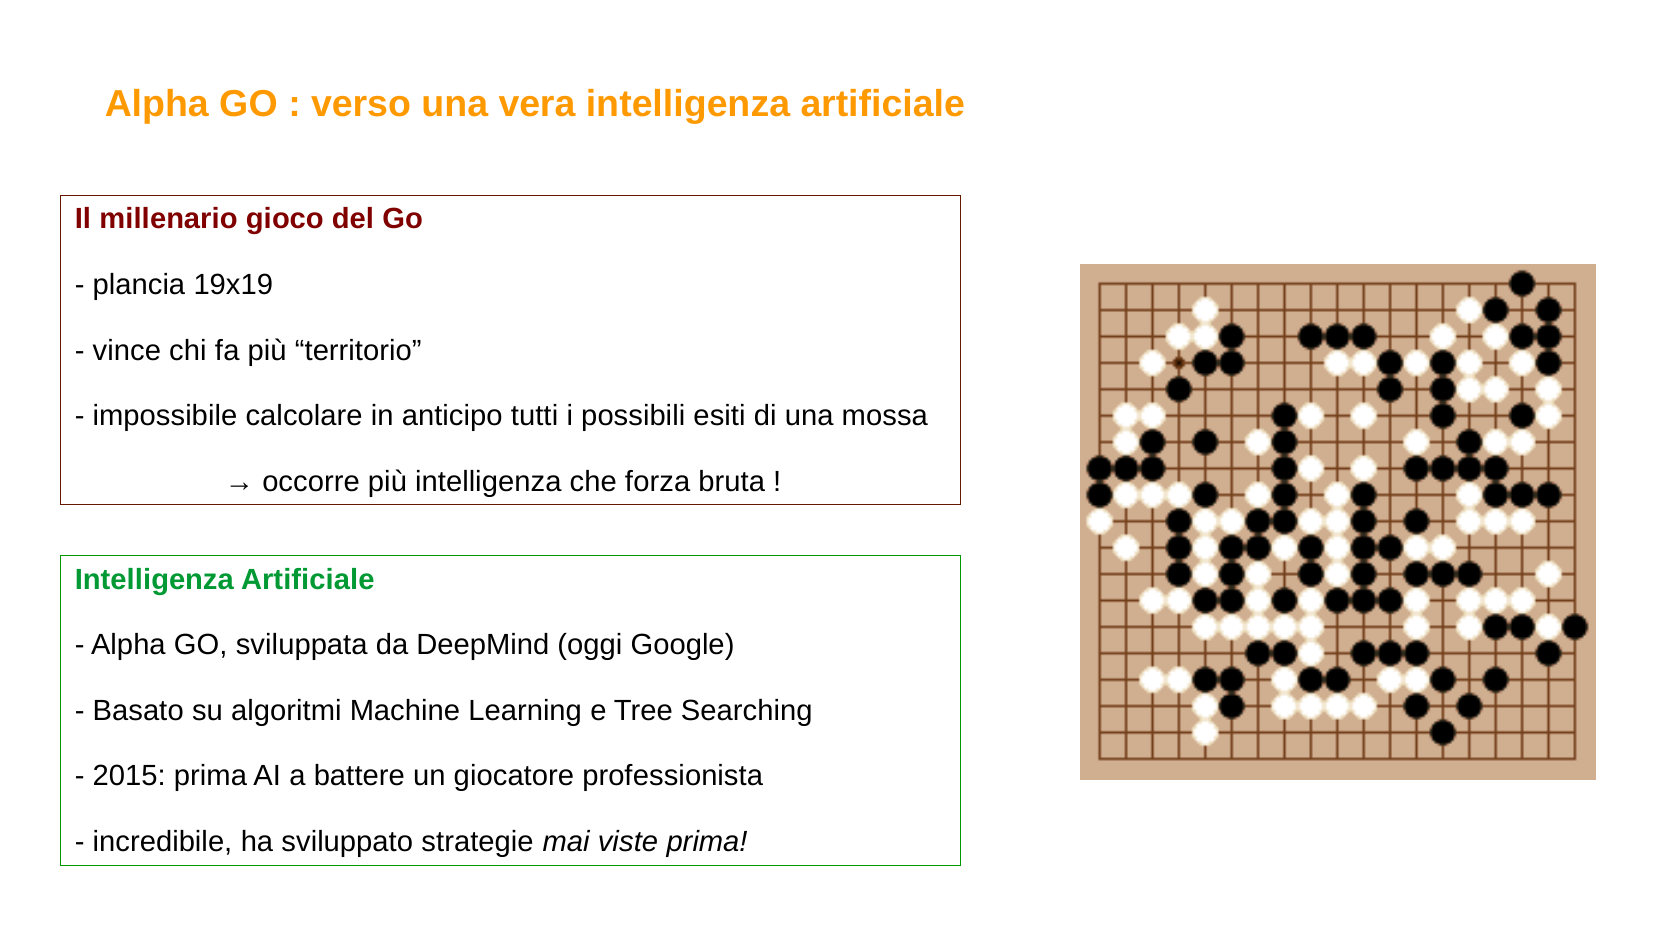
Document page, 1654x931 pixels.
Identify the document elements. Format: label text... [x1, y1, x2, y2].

picture [1080, 264, 1596, 781]
text_box Alpha GO : verso una vera intelligenza artificiale [90, 75, 1051, 132]
text_box Intelligenza Artificiale - Alpha GO, sviluppata da DeepMind (oggi Google) - Basato su algoritmi Machine Learning e Tree Searching - 2015: prima AI a battere un giocatore professionista - incredibile, ha sviluppato strategie mai viste prima! [60, 555, 961, 866]
text_box Il millenario gioco del Go - plancia 19x19 - vince chi fa più “territorio” - impossibile calcolare in anticipo tutti i possibili esiti di una mossa → occorre più intelligenza che forza bruta ! [60, 195, 961, 505]
